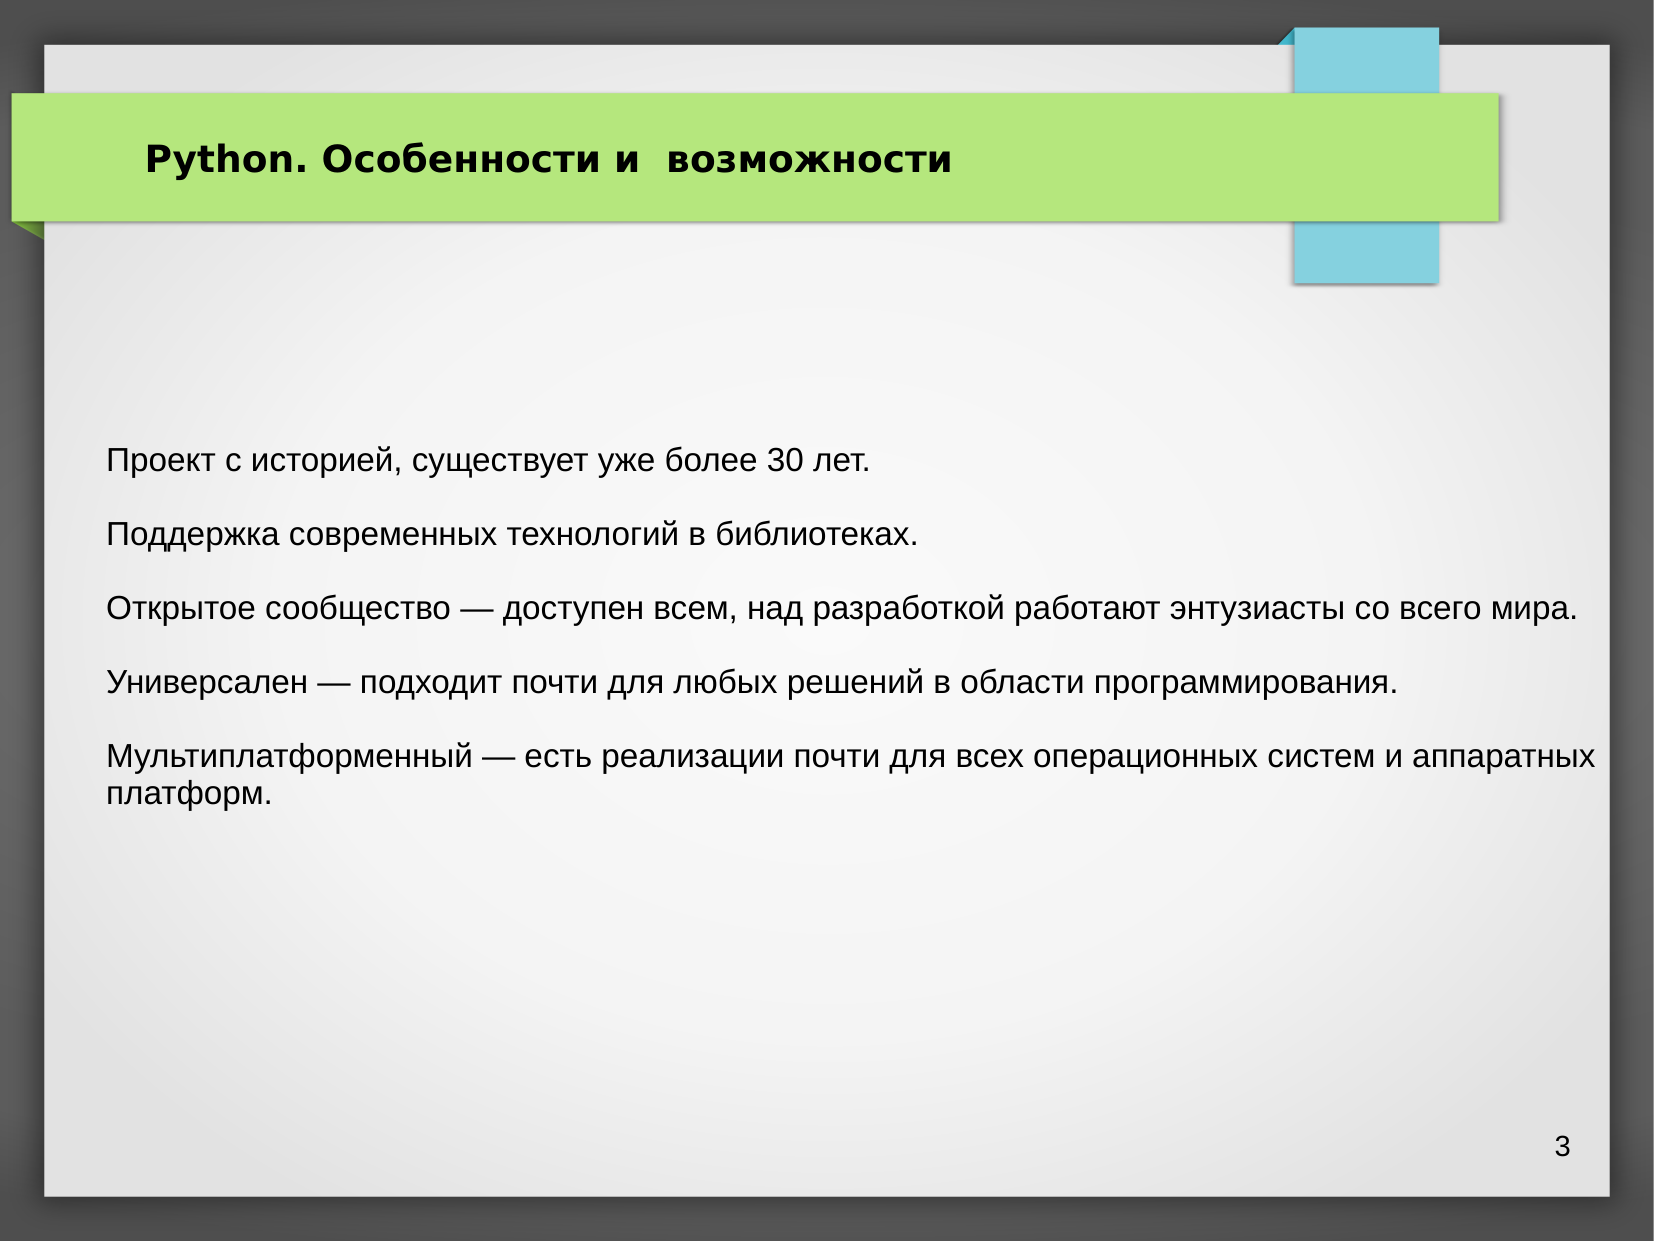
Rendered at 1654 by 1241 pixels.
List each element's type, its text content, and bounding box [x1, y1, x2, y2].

text_box Проект с историей, существует уже более 30 лет. Поддержка современных технологий в библиотеках. Открытое сообщество — доступен всем, над разработкой работают энтузиасты со всего мира. Универсален — подходит почти для любых решений в области программирования. Мультиплатформенный — есть реализации почти для всех операционных систем и аппаратных платформ. [106, 413, 1619, 840]
text_box Python. Особенности и возможности [129, 129, 969, 189]
picture [0, 0, 1654, 1241]
